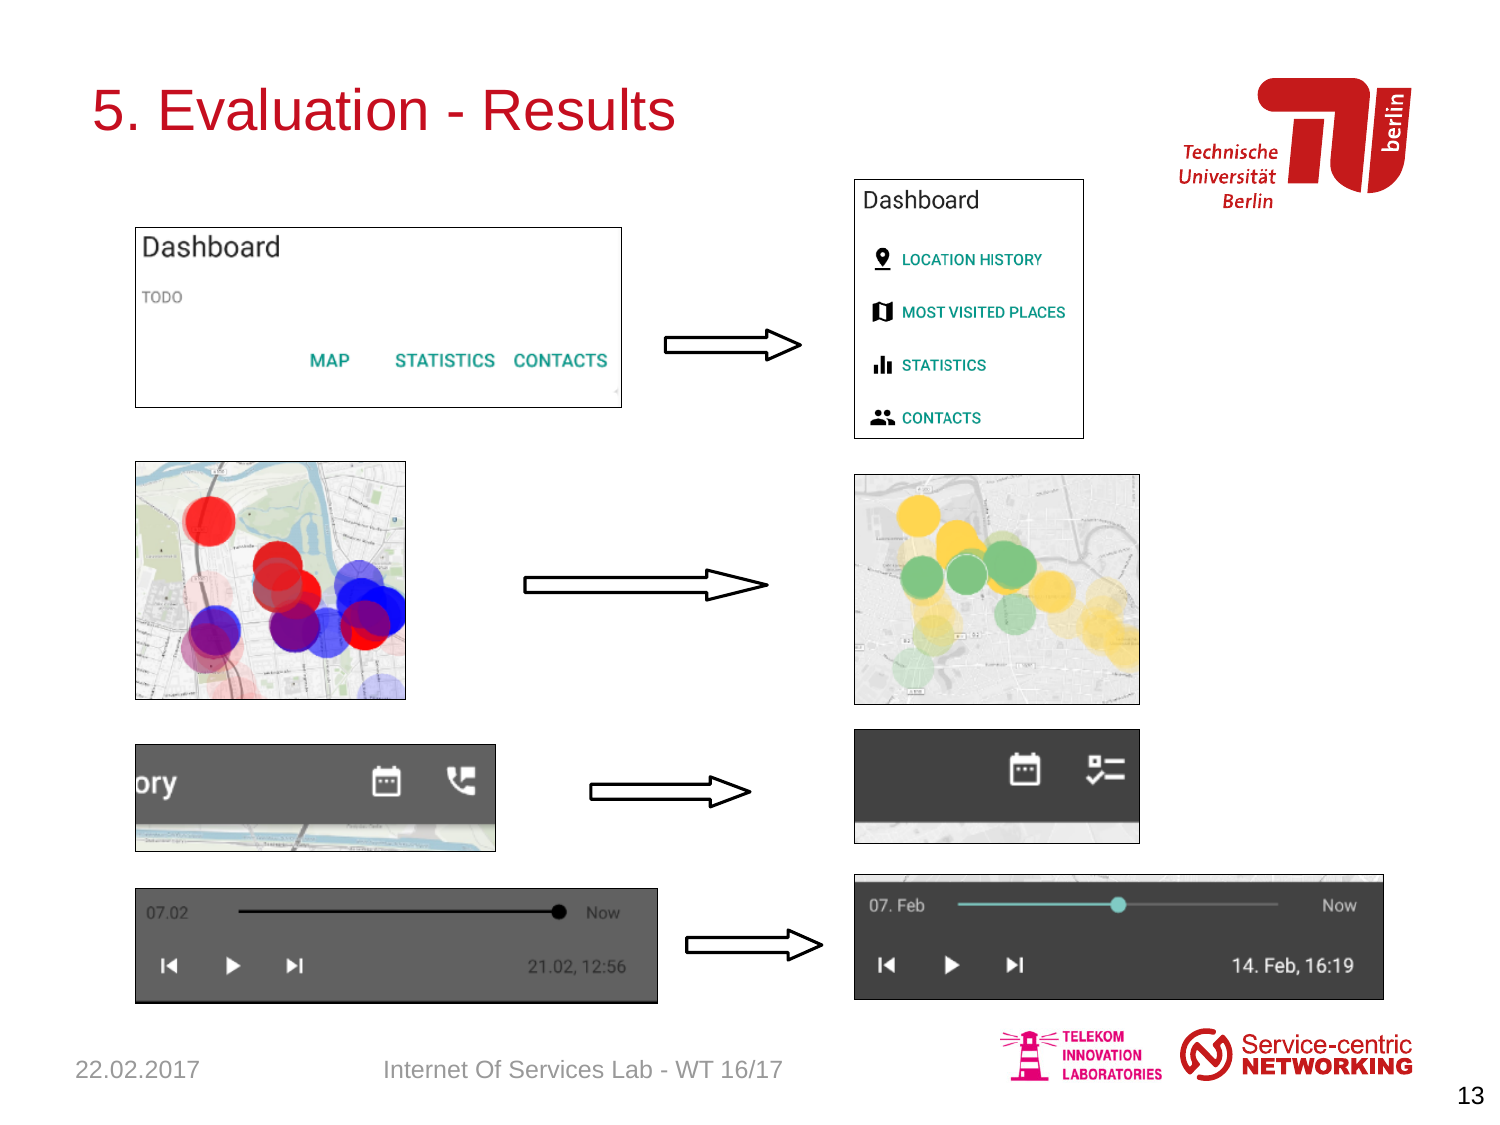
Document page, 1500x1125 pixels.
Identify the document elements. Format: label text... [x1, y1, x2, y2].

picture [854, 474, 1140, 705]
picture [135, 227, 622, 408]
text_box [686, 930, 822, 961]
text_box [590, 776, 751, 807]
picture [1000, 1028, 1162, 1083]
text_box [525, 570, 768, 601]
picture [135, 744, 496, 852]
picture [854, 179, 1084, 439]
title 5. Evaluation - Results [88, 78, 1152, 212]
picture [854, 729, 1140, 844]
picture [135, 461, 406, 700]
picture [135, 888, 658, 1004]
text_box [665, 329, 801, 361]
picture [854, 874, 1384, 1000]
slide_number <number> [1412, 1065, 1500, 1125]
